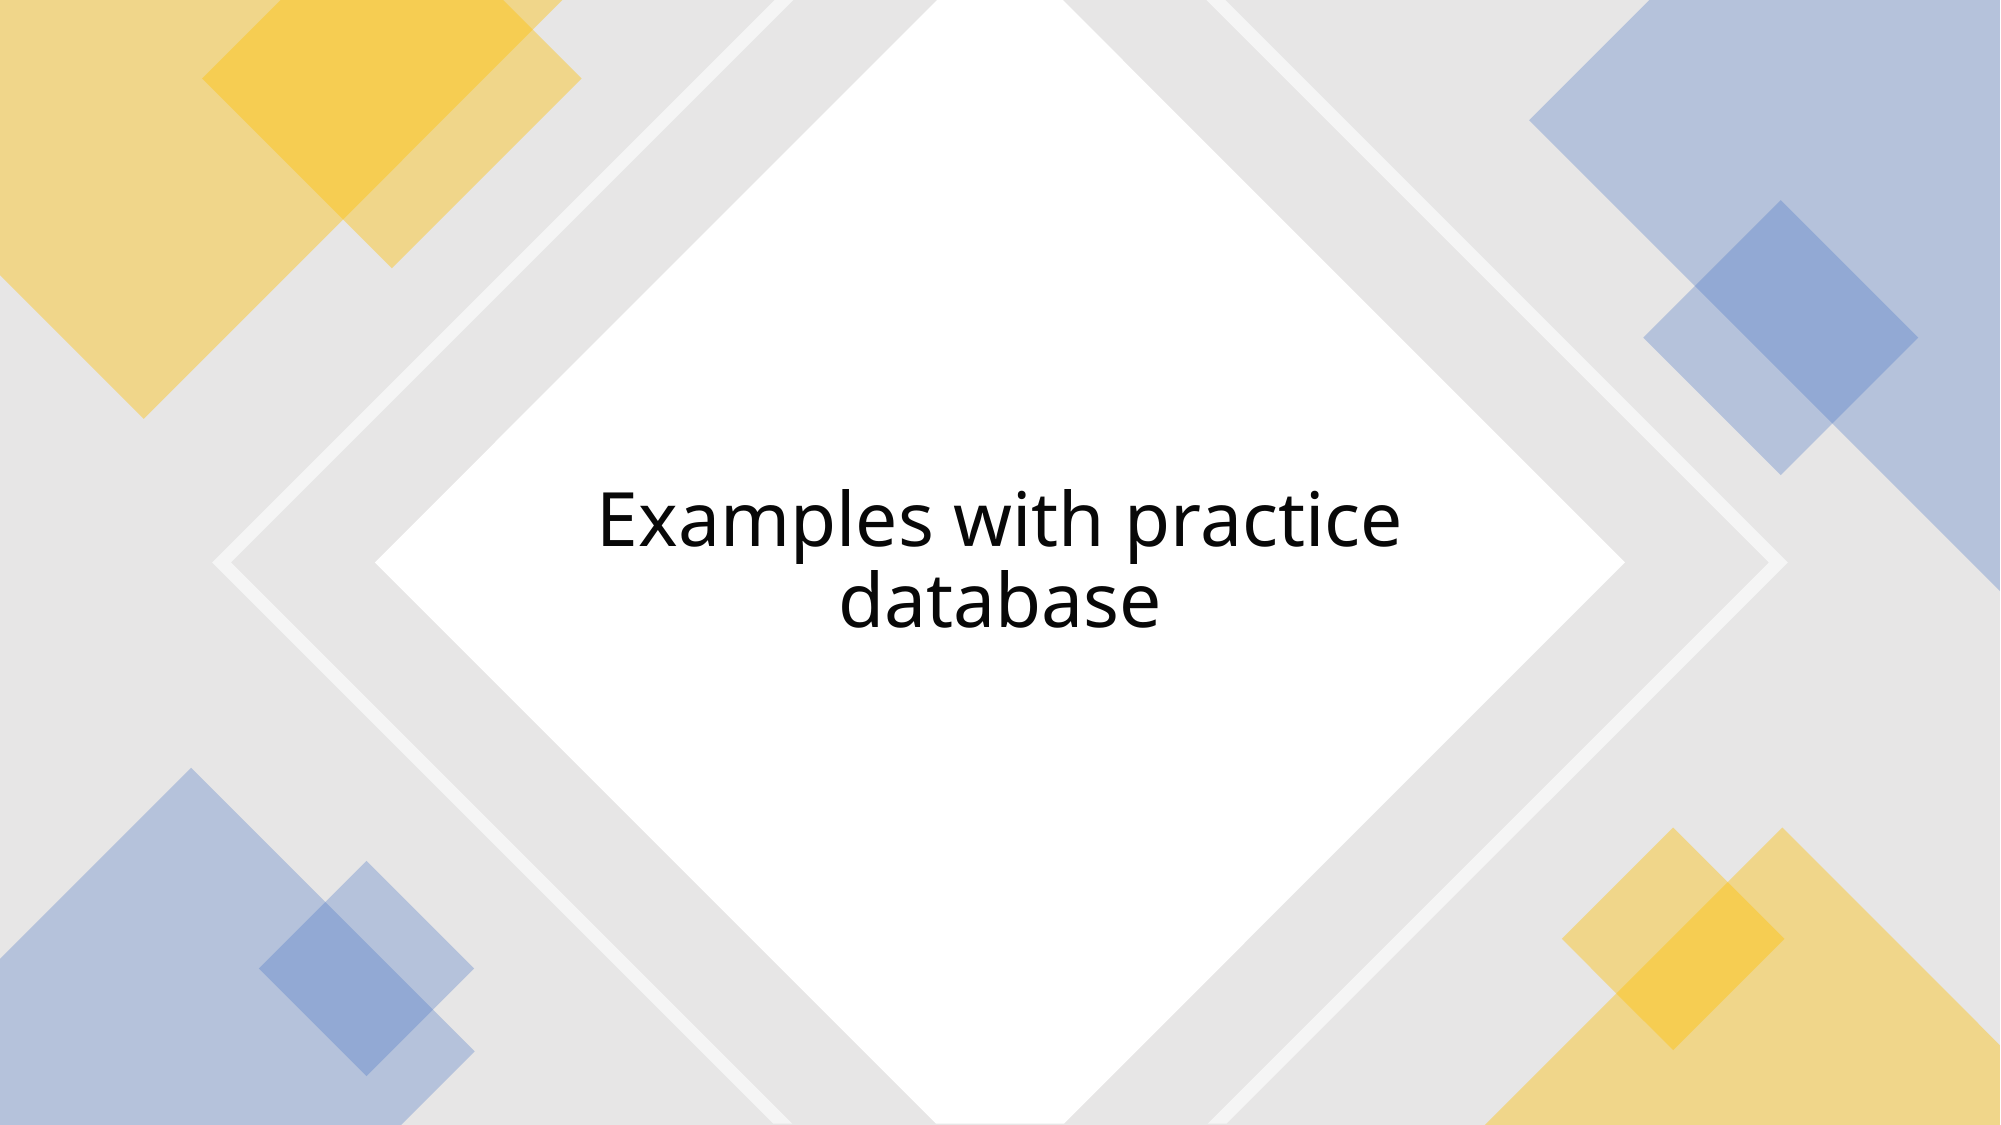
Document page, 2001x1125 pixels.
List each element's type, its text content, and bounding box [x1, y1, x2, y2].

text_box [0, 0, 2000, 1125]
title Examples with practice database [525, 386, 1475, 739]
